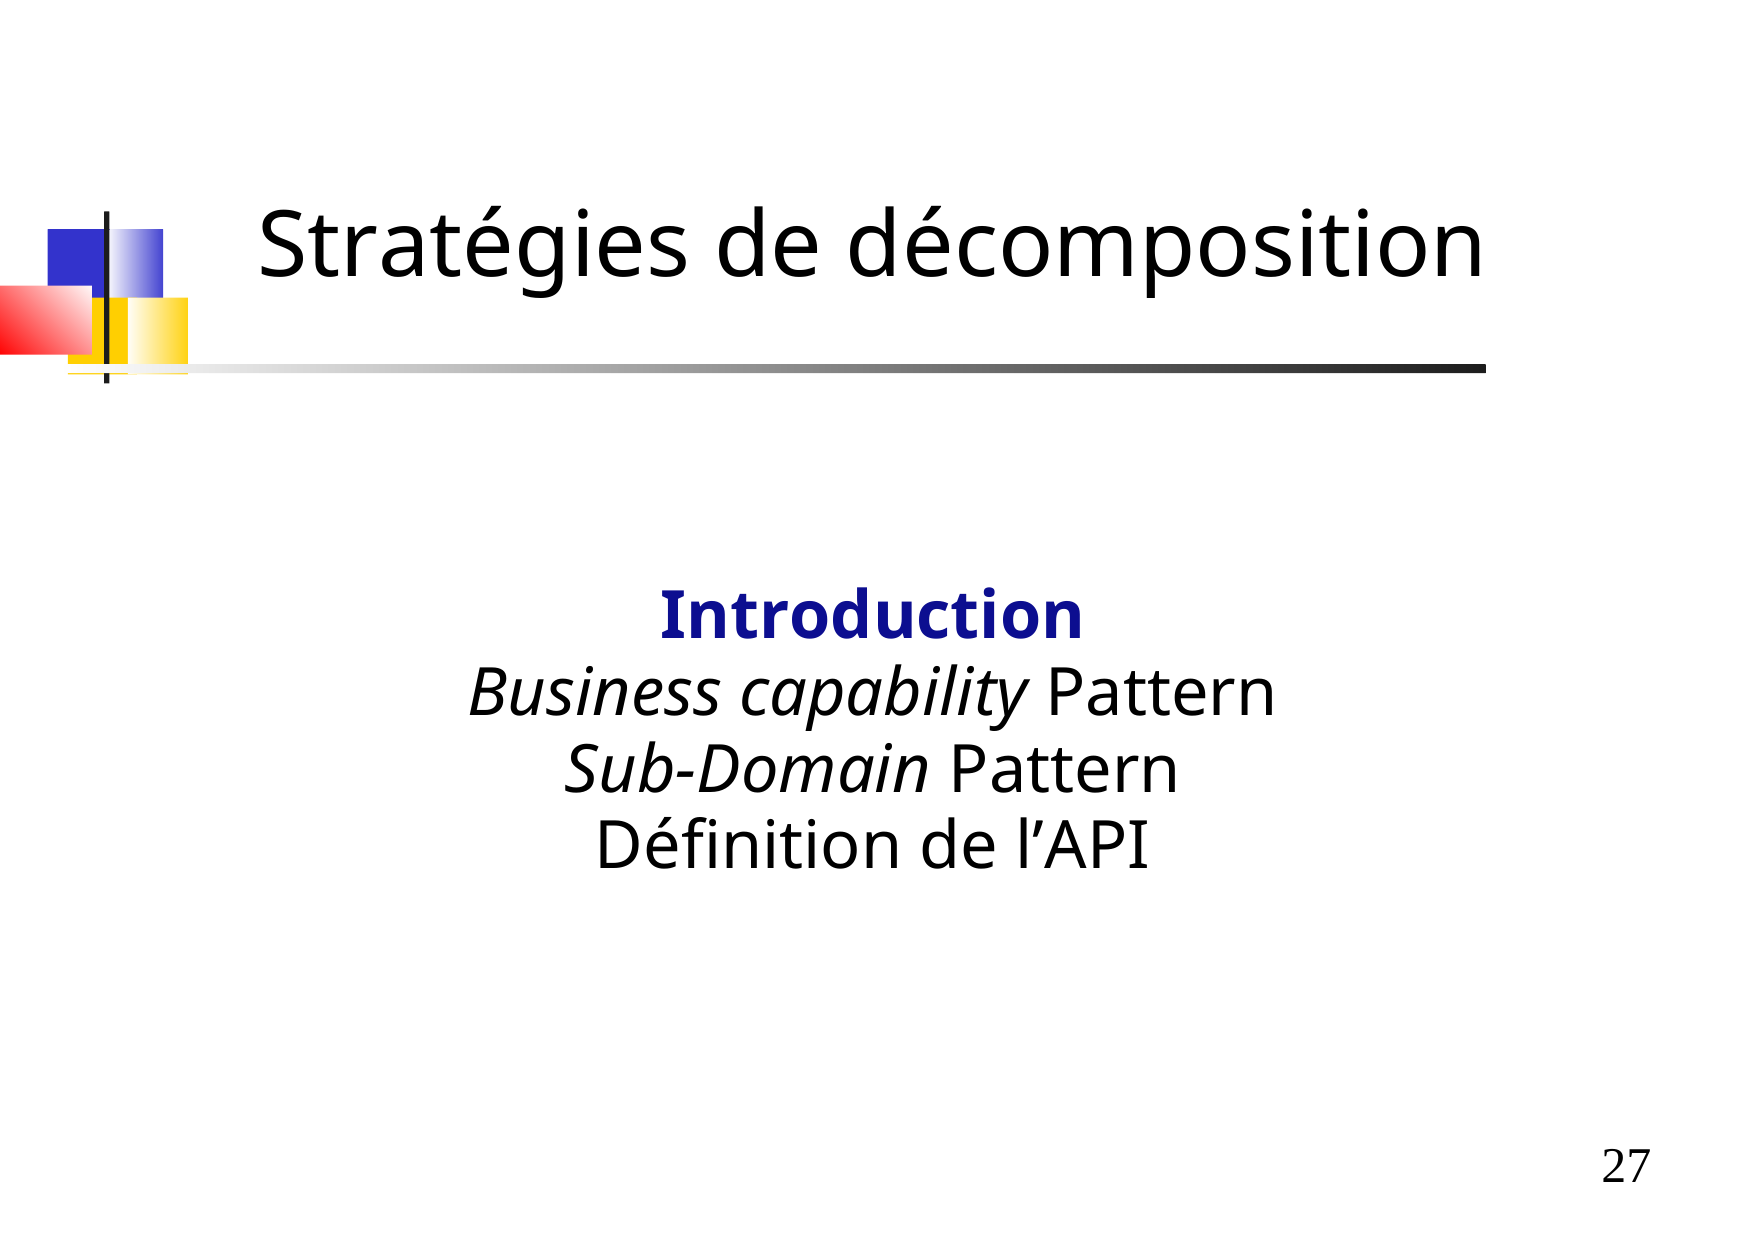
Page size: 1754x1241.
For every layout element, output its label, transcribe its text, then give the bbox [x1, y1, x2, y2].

subtitle Introduction Business capability Pattern Sub-Domain Pattern Définition de l’API [179, 371, 1567, 1091]
title Stratégies de décomposition [179, 139, 1567, 351]
